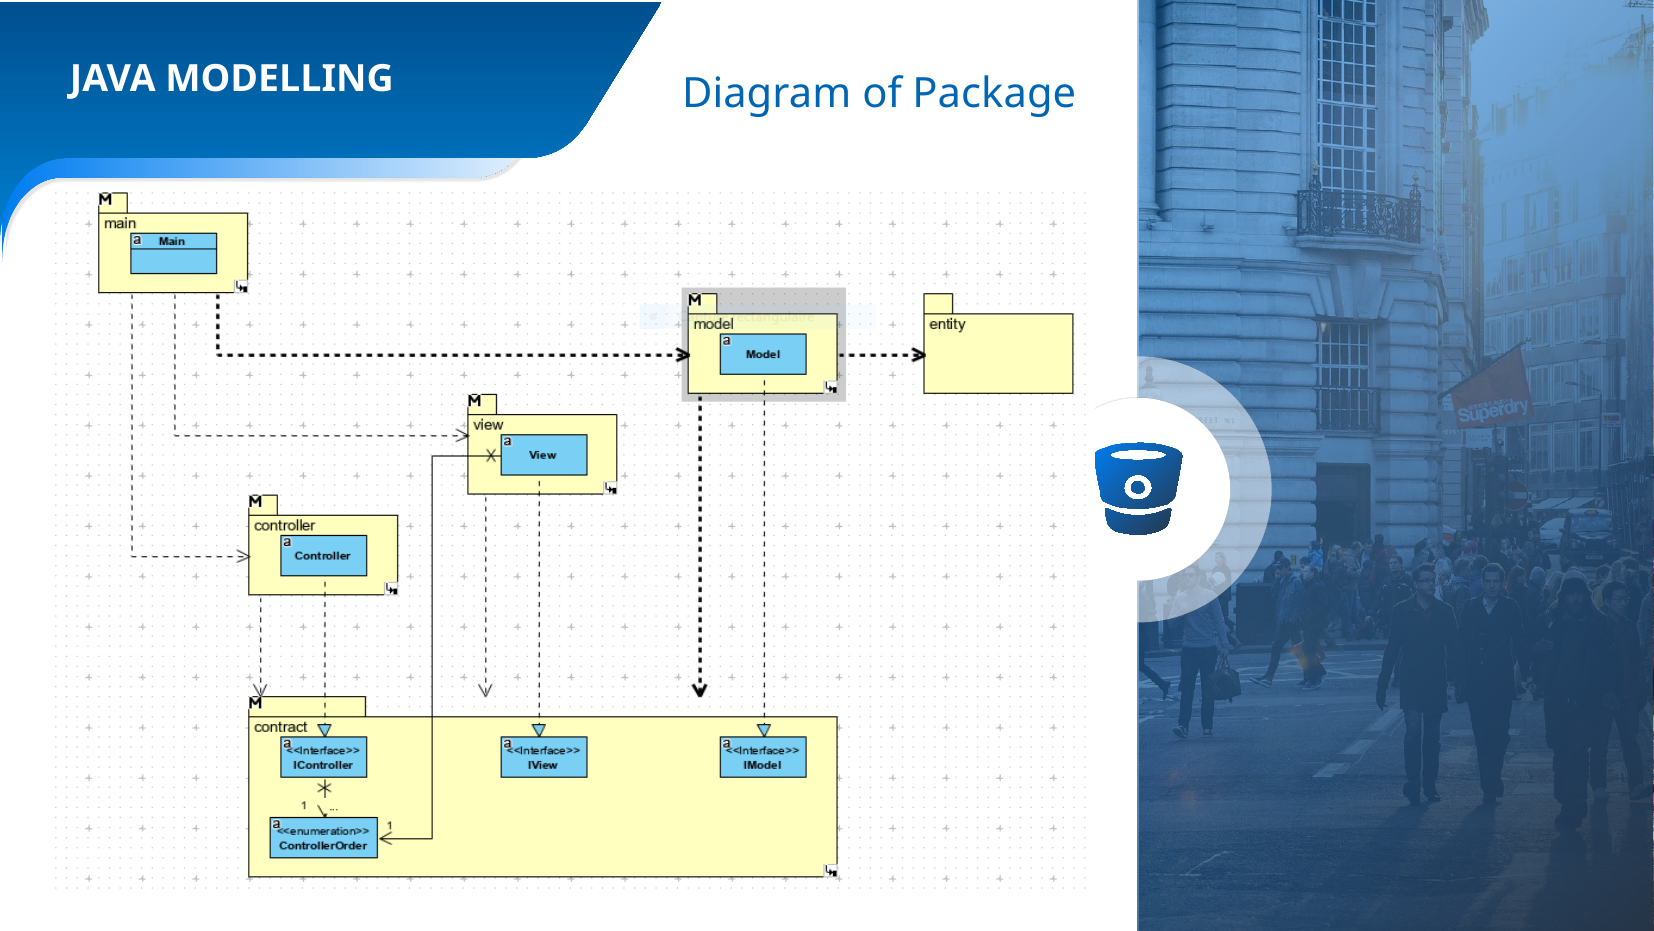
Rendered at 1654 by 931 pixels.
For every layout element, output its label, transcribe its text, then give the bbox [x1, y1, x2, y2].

text_box [1095, 0, 1654, 931]
text_box [0, 2, 662, 263]
text_box JAVA MODELLING [45, 46, 410, 107]
picture [47, 188, 1095, 892]
text_box Diagram of Package [667, 55, 1079, 130]
